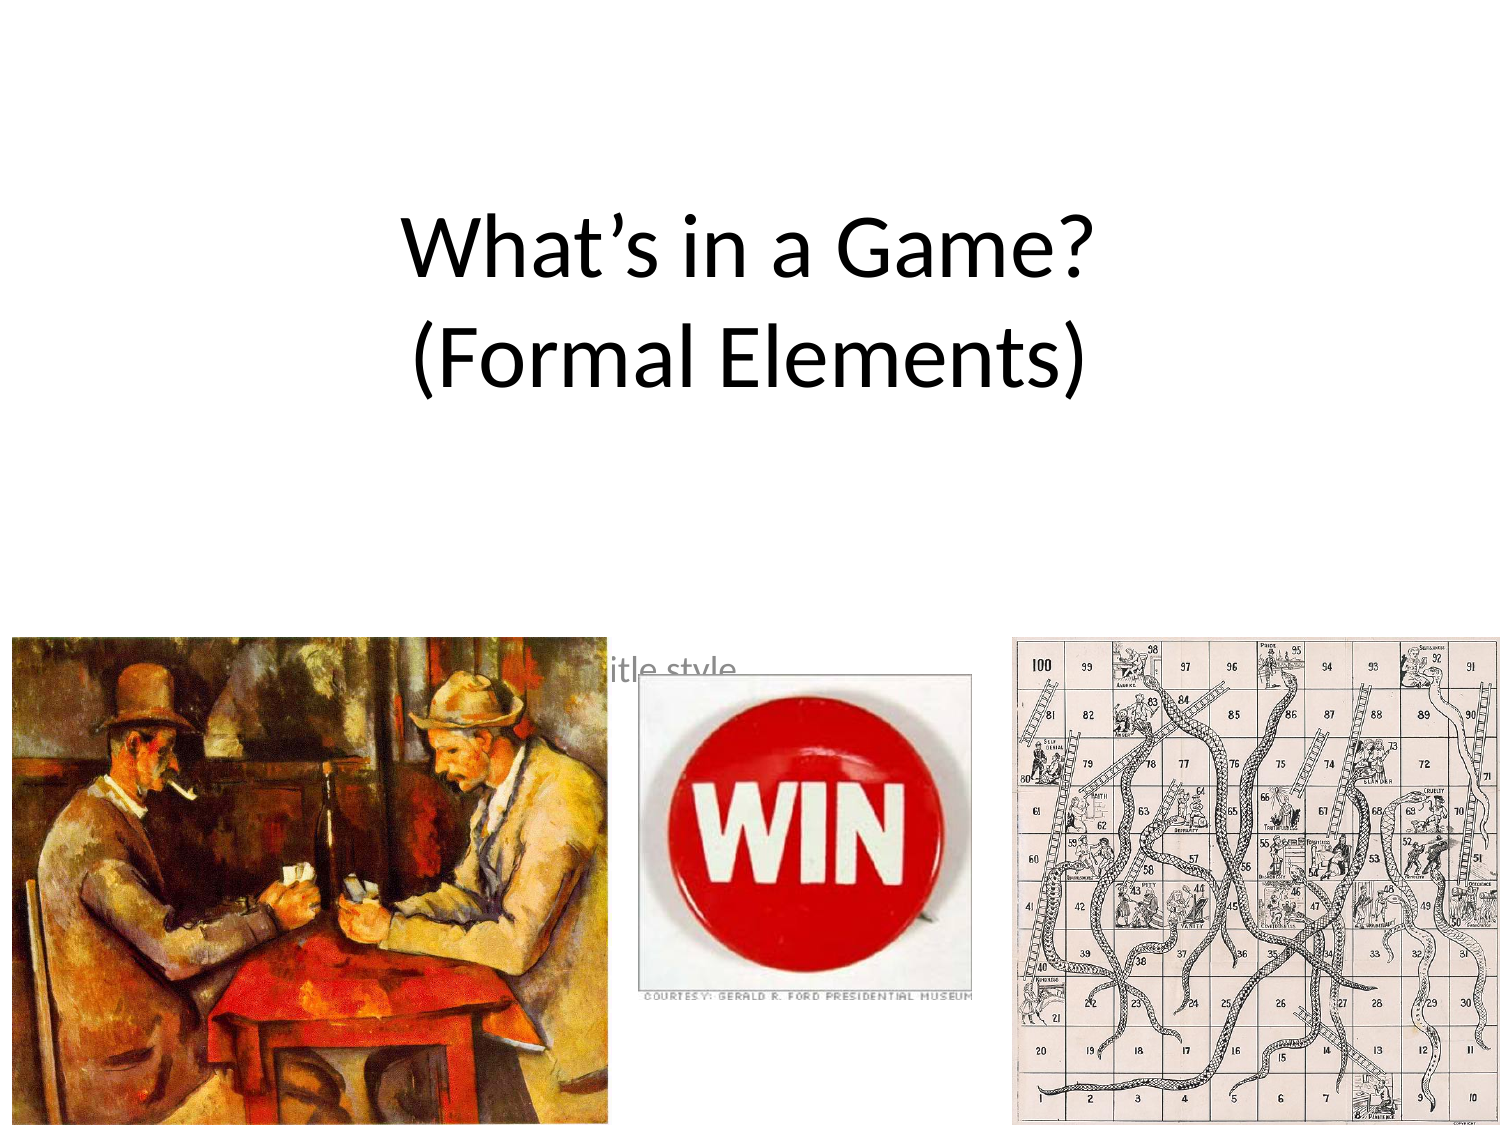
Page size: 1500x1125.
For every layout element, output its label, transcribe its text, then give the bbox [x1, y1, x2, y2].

picture [1012, 637, 1500, 1125]
picture [638, 674, 972, 1000]
title What’s in a Game? (Formal Elements) [112, 174, 1388, 417]
picture [12, 637, 612, 1125]
